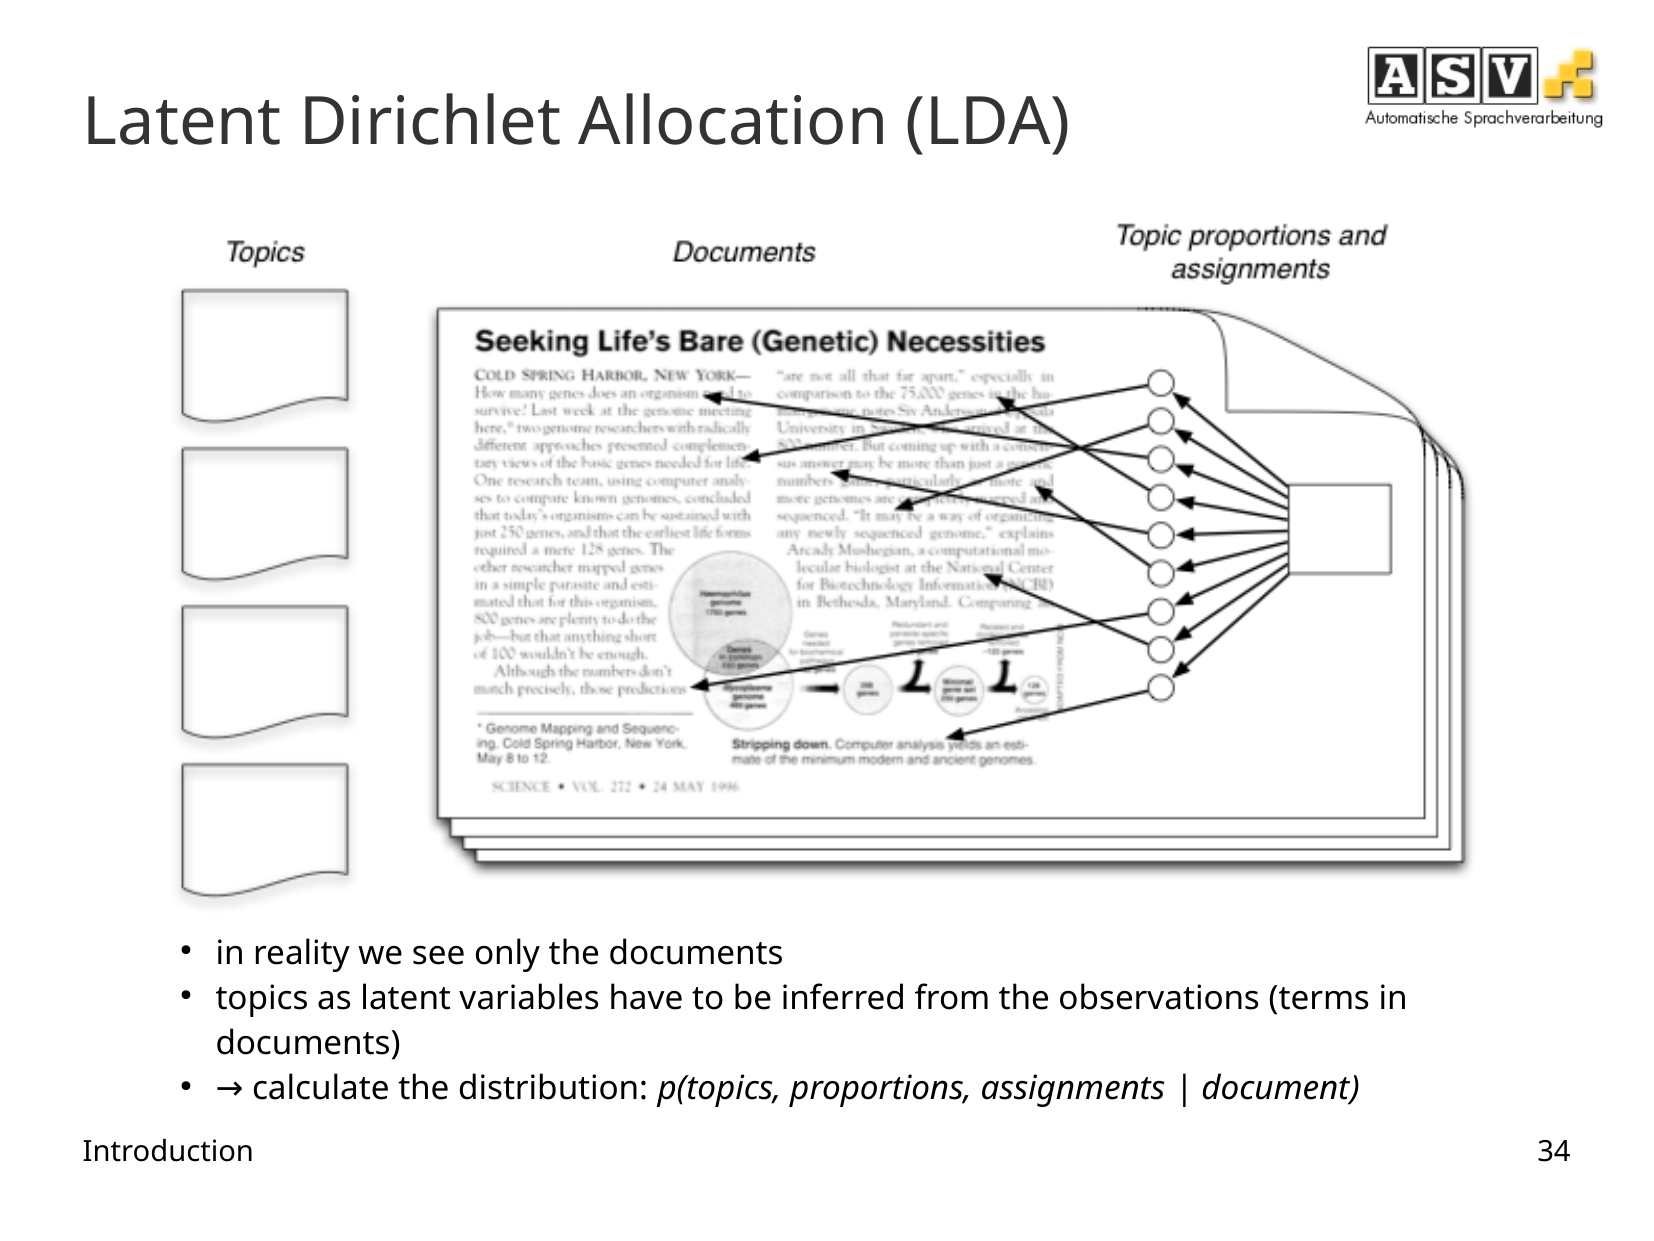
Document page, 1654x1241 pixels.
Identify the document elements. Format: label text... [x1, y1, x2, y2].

title Latent Dirichlet Allocation (LDA) [82, 49, 1347, 189]
picture [1364, 43, 1605, 129]
picture [159, 210, 1491, 928]
text_box in reality we see only the documents topics as latent variables have to be inferred from the observations (terms in documents) → calculate the distribution: p(topics, proportions, assignments | document) [165, 921, 1571, 1075]
